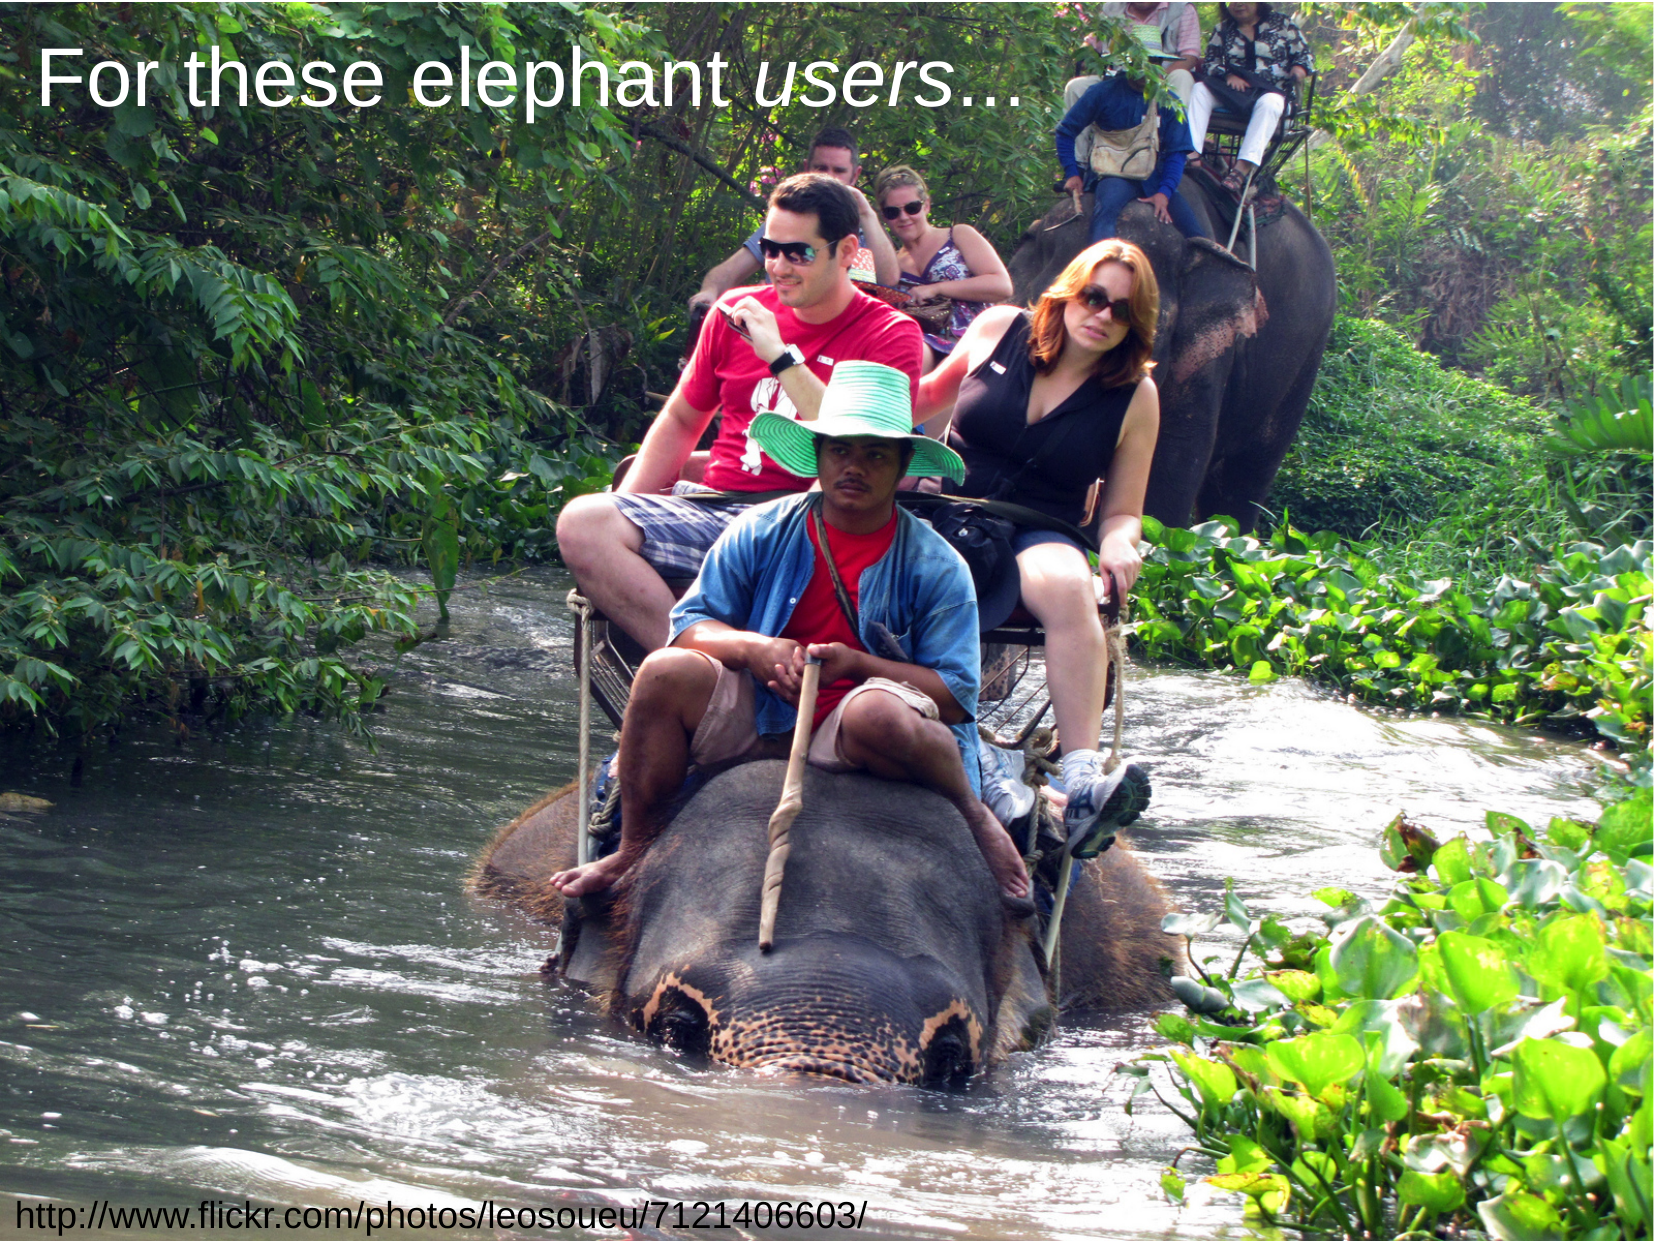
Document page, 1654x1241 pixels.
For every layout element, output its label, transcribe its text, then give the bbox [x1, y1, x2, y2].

picture [0, 2, 1654, 1241]
text_box http://www.flickr.com/photos/leosoueu/7121406603/ [0, 1187, 885, 1241]
title For these elephant users... [35, 8, 1418, 148]
